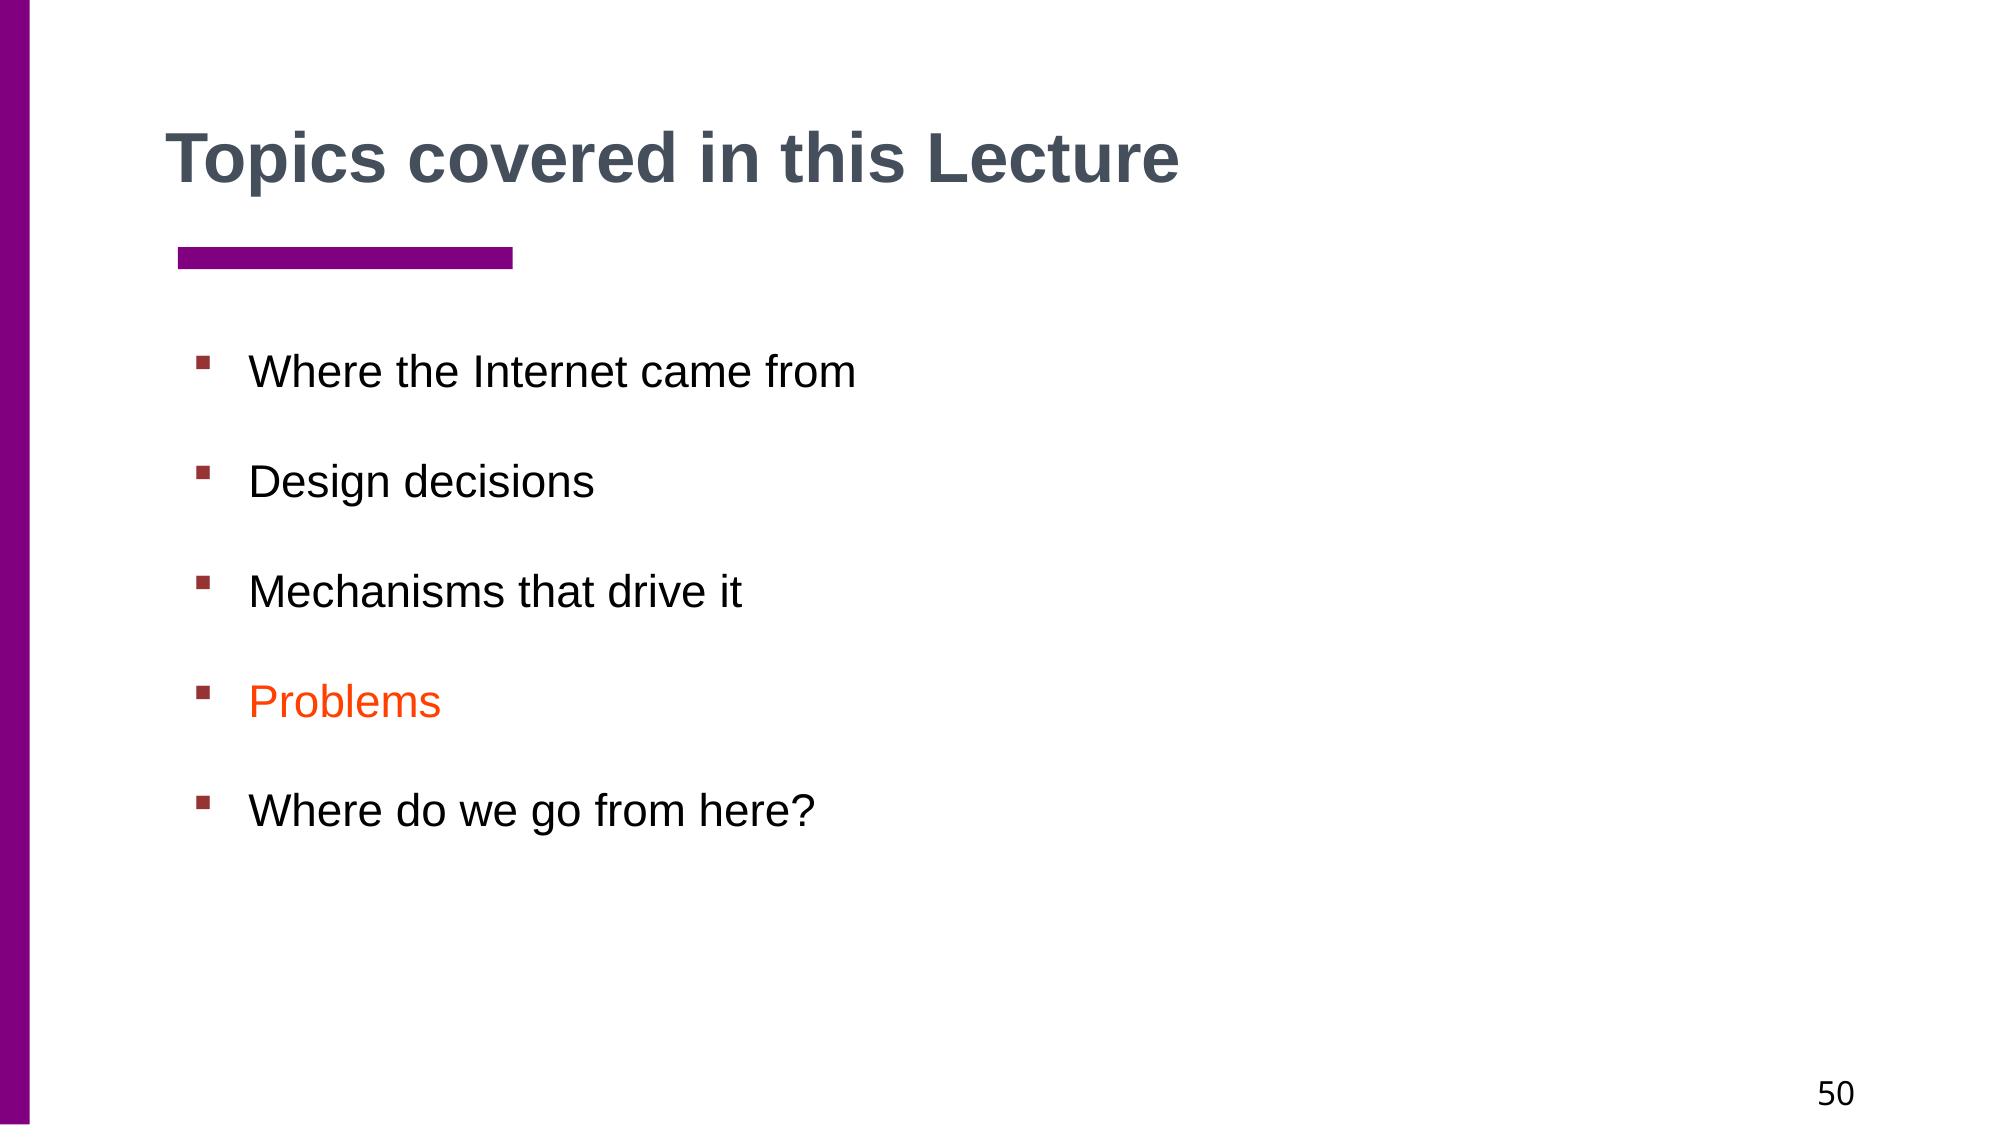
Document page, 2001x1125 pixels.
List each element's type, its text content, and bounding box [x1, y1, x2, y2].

text_box Topics covered in this Lecture [151, 0, 1849, 212]
text_box Where the Internet came from Design decisions Mechanisms that drive it Problems Where do we go from here? [177, 326, 1875, 1050]
